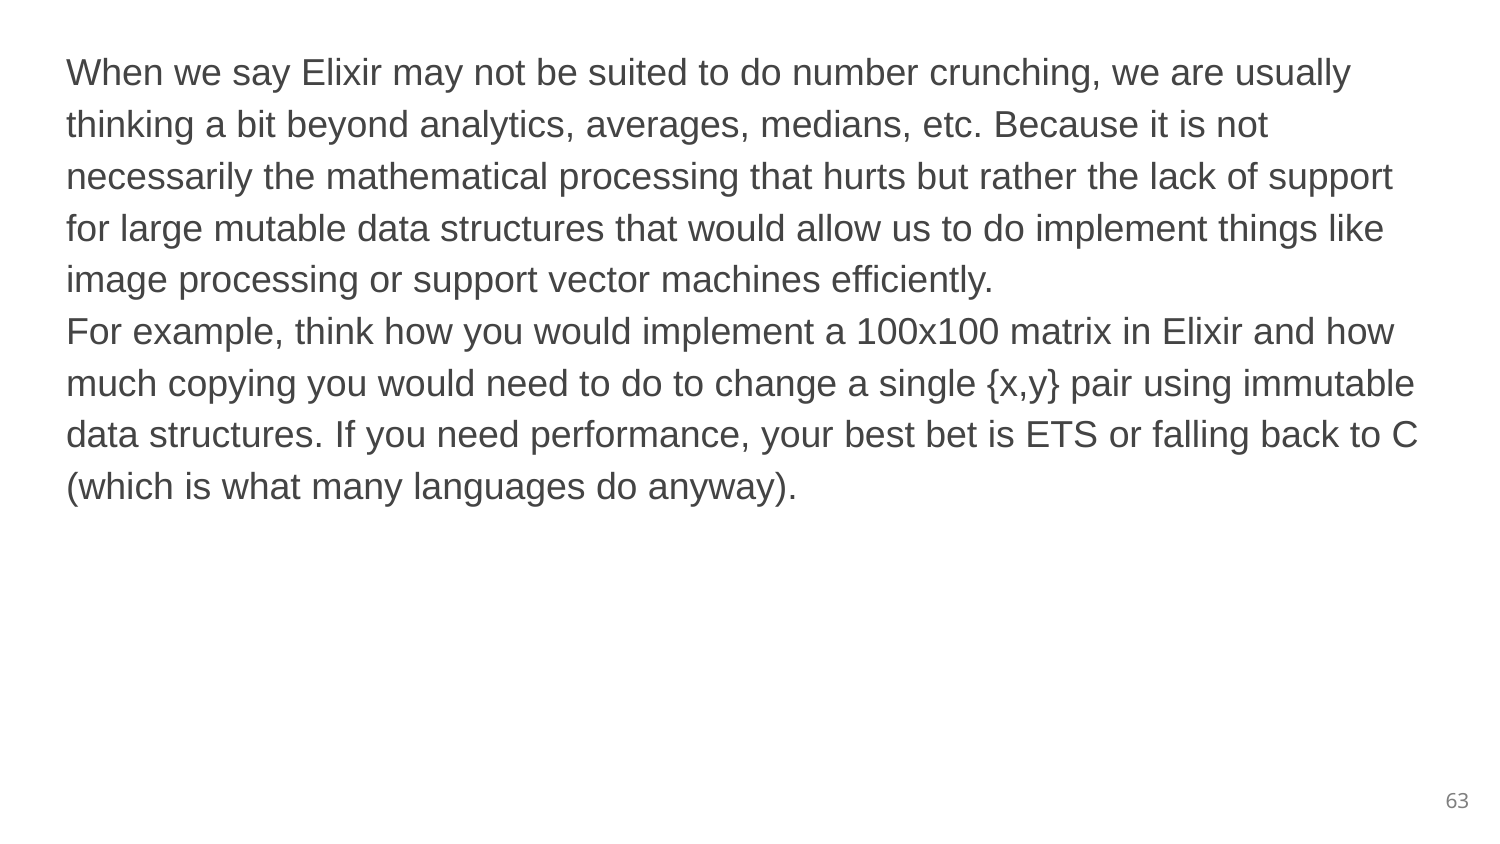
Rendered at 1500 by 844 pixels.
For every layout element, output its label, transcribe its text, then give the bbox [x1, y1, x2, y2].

slide_number <number> [1394, 769, 1484, 834]
list When we say Elixir may not be suited to do number crunching, we are usually thinking a bit beyond analytics, averages, medians, etc. Because it is not necessarily the mathematical processing that hurts but rather the lack of support for large mutable data structures that would allow us to do implement things like image processing or support vector machines efficiently. For example, think how you would implement a 100x100 matrix in Elixir and how much copying you would need to do to change a single {x,y} pair using immutable data structures. If you need performance, your best bet is ETS or falling back to C (which is what many languages do anyway). [51, 26, 1449, 750]
